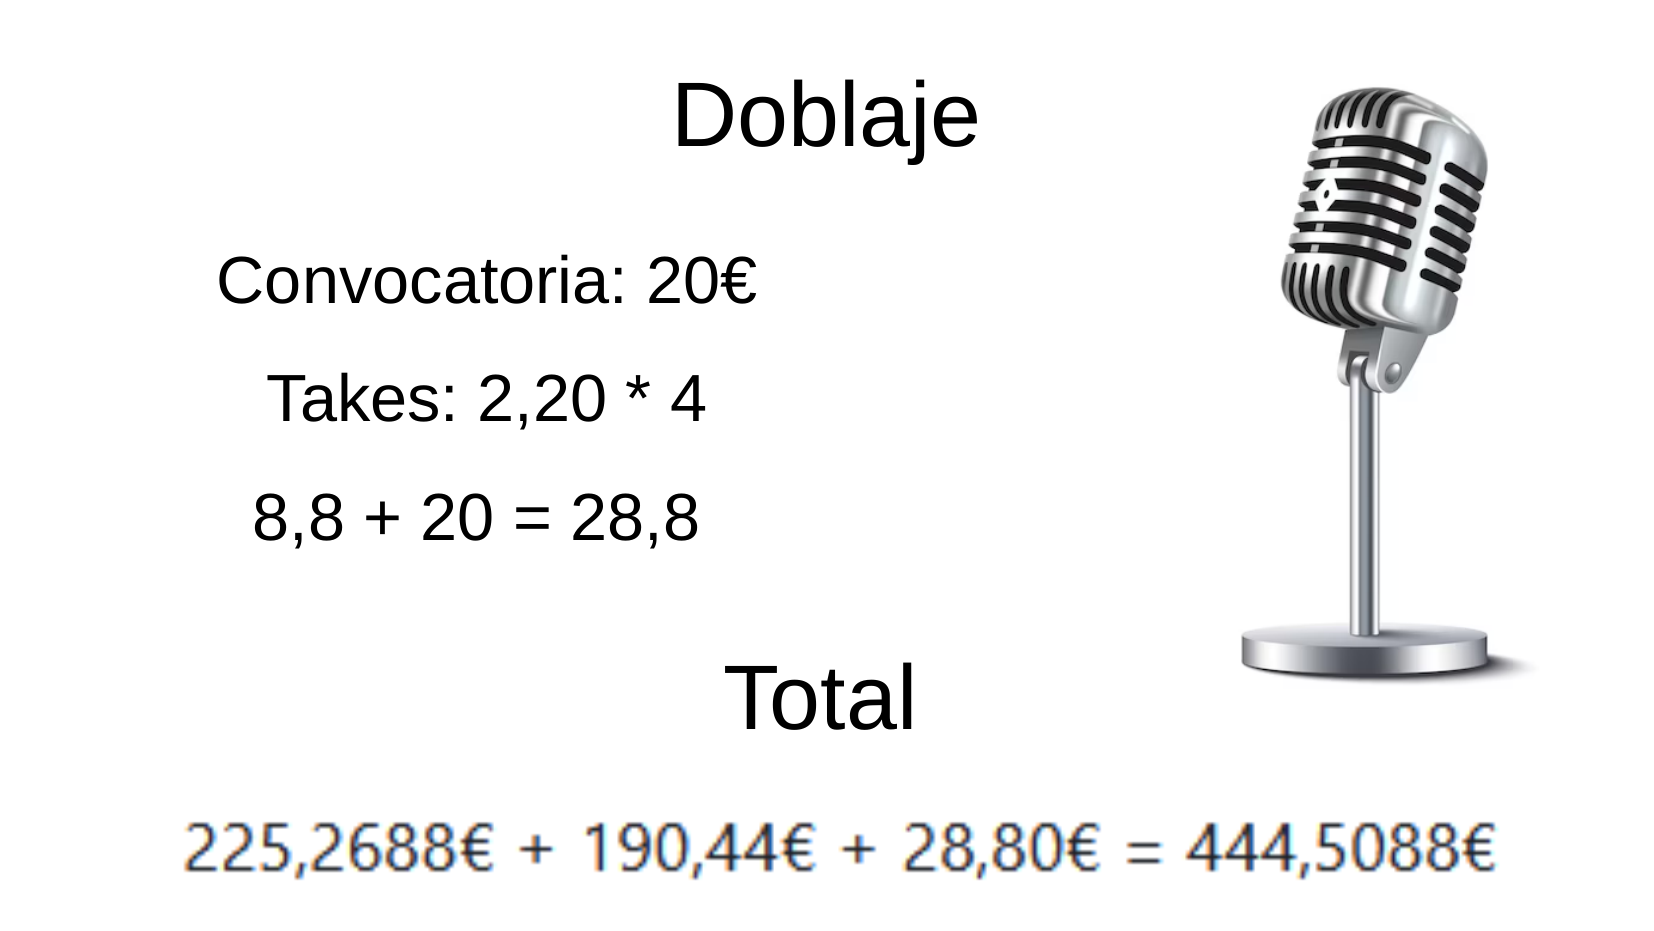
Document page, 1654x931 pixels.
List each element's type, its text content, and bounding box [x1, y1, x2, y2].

picture [1092, 0, 1654, 748]
text_box 8,8 + 20 = 28,8 [237, 472, 739, 637]
text_box Takes: 2,20 * 4 [29, 295, 945, 502]
text_box Convocatoria: 20€ [29, 177, 945, 295]
title Doblaje [82, 37, 1092, 193]
picture [147, 797, 1535, 916]
title Total [76, 620, 1565, 776]
